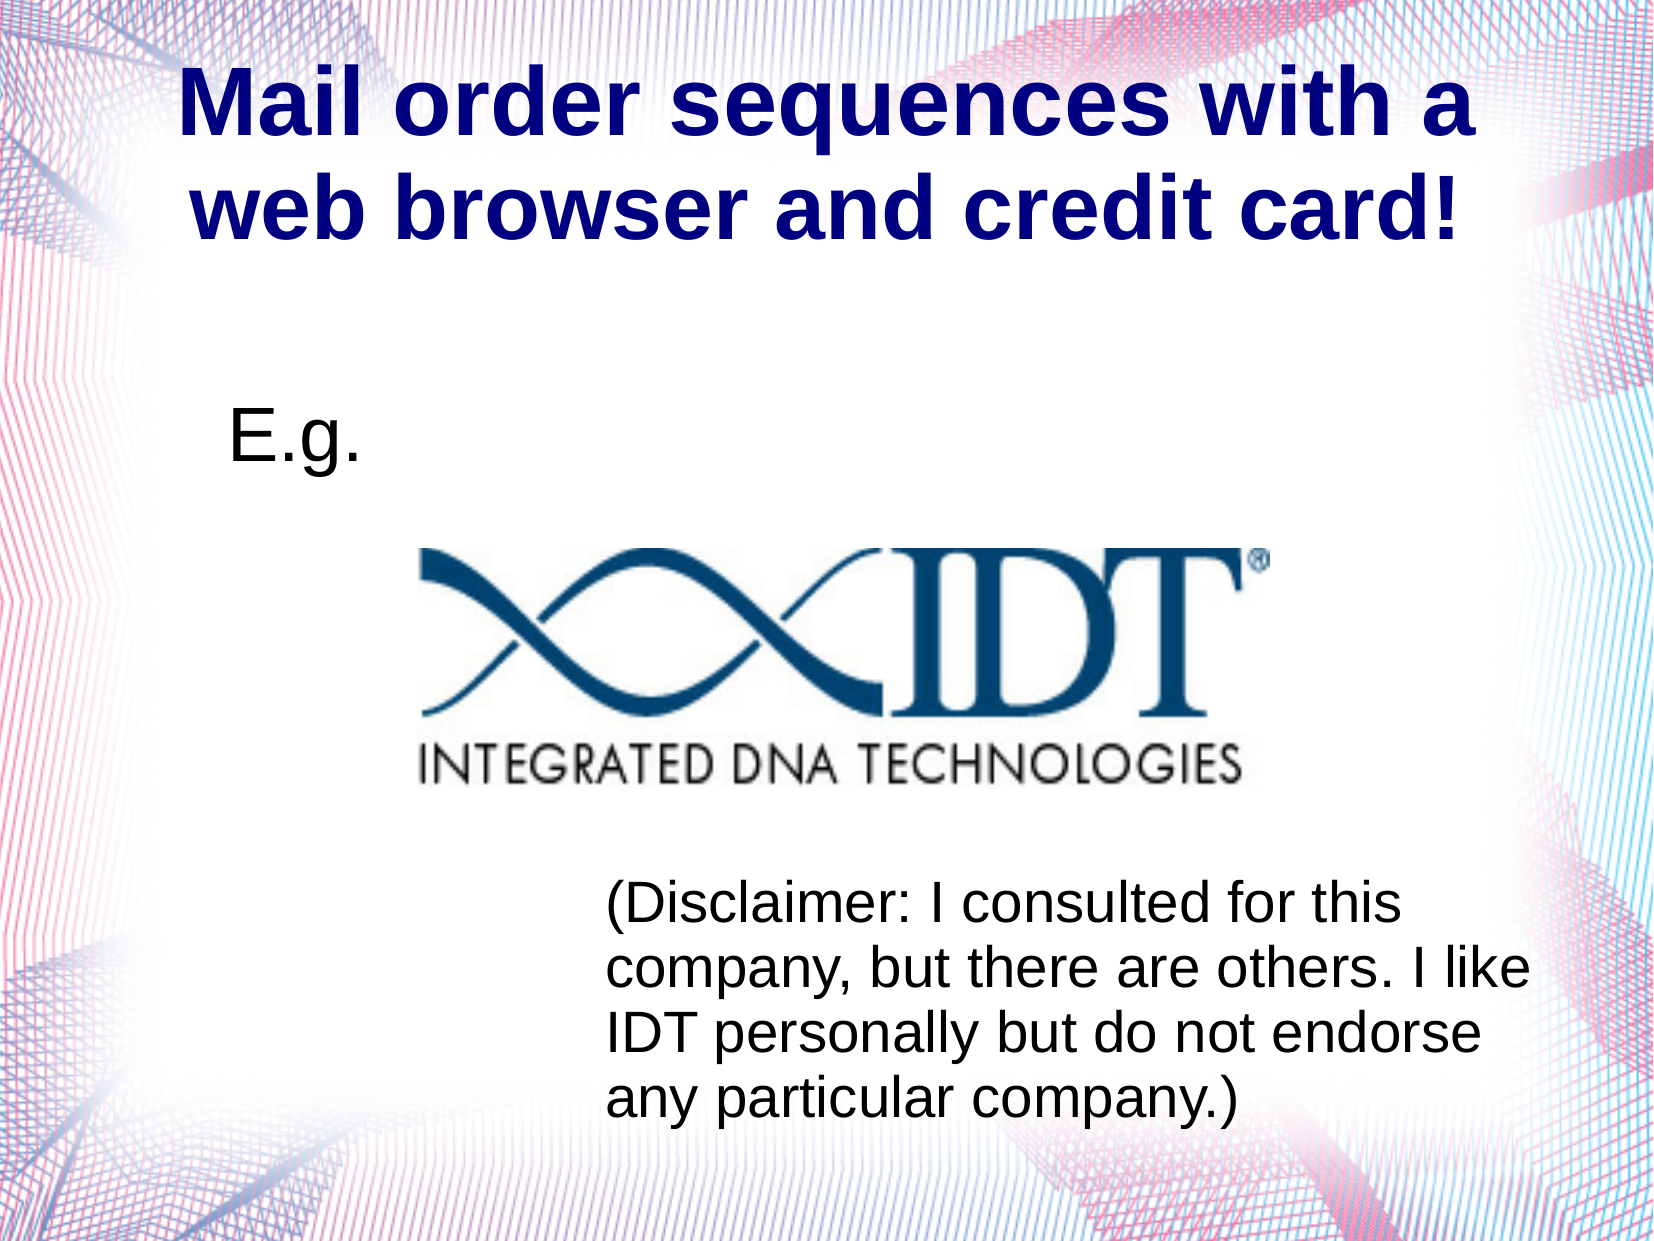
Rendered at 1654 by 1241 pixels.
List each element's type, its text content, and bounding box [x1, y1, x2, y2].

text_box E.g. [212, 383, 774, 485]
text_box (Disclaimer: I consulted for this company, but there are others. I like IDT personally but do not endorse any particular company.) [590, 862, 1583, 1137]
title Mail order sequences with a web browser and credit card! [82, 47, 1571, 259]
picture [0, 0, 1654, 1241]
list [82, 290, 1571, 1109]
